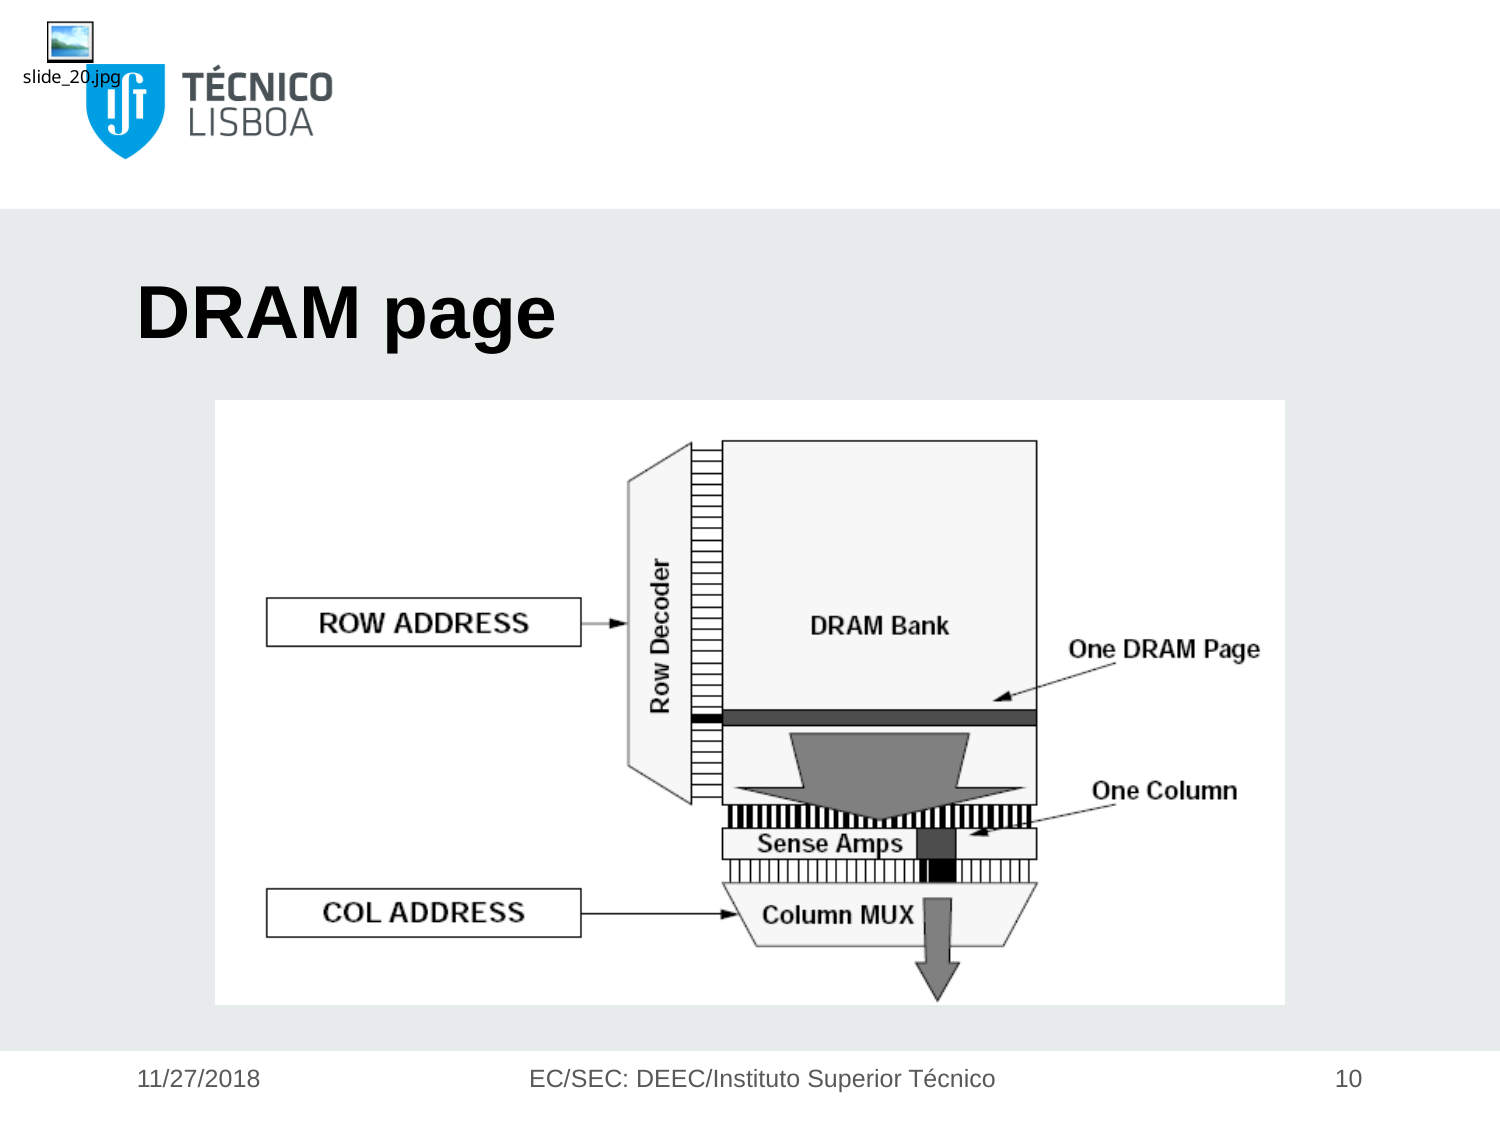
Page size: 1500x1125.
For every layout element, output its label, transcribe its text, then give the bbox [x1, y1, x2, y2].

picture [0, 0, 1500, 1125]
title DRAM page [121, 237, 1378, 381]
slide_number 11/27/2018 [121, 1052, 425, 1103]
slide_number <number> [1077, 1052, 1378, 1103]
footer EC/SEC: DEEC/Instituto Superior Técnico [512, 1052, 1021, 1103]
